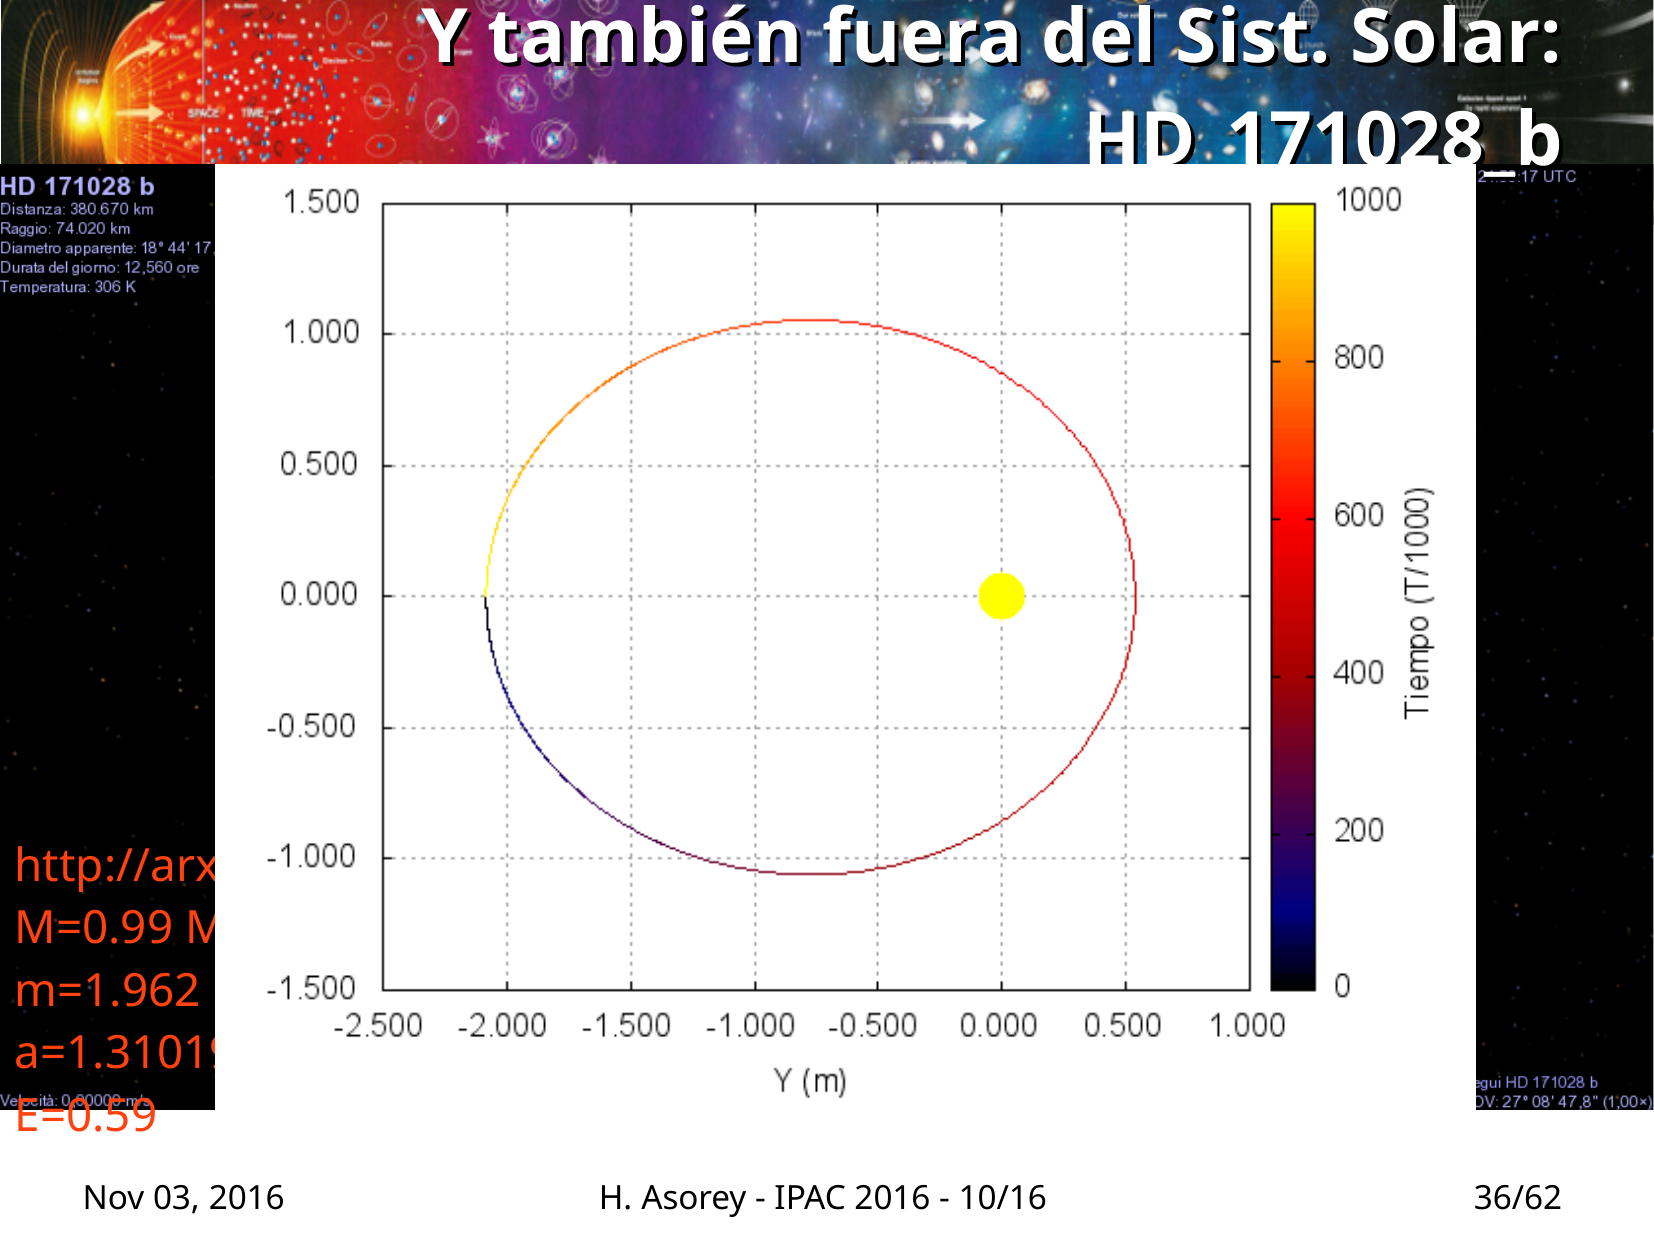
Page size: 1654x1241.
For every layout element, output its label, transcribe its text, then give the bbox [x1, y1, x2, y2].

picture [0, 1107, 18, 1111]
title Y también fuera del Sist. Solar: HD_171028_b [75, 19, 1564, 151]
picture [0, 0, 1654, 1111]
picture [23, 1107, 69, 1111]
picture [137, 1107, 151, 1111]
picture [72, 1107, 86, 1111]
picture [89, 1107, 108, 1111]
text_box http://arxiv.org/abs/0708.0954 M=0.99 M_Sol m=1.962 m_Jup a=1.31019 UA E=0.59 [0, 825, 215, 1107]
picture [112, 1107, 133, 1111]
